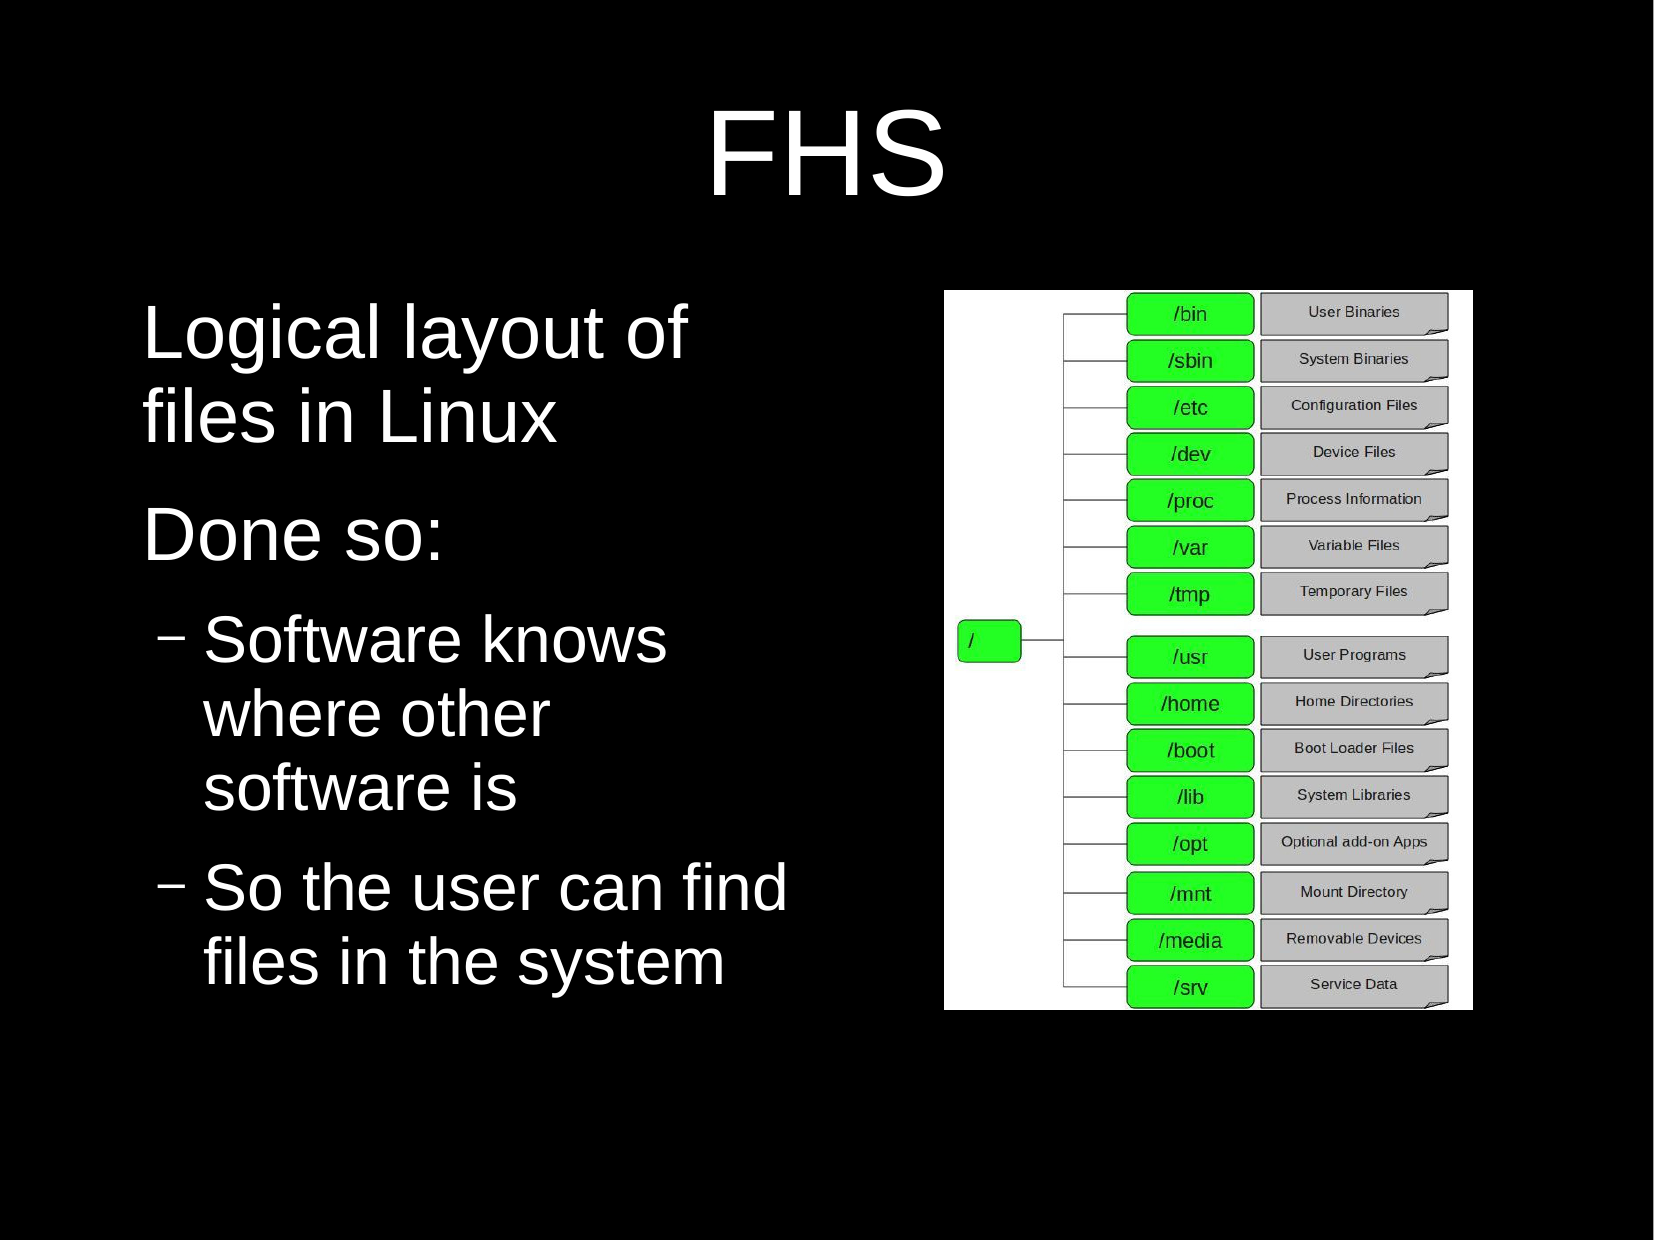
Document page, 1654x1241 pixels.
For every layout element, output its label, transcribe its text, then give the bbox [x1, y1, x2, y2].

list Logical layout of files in Linux Done so: Software knows where other software is So the user can find files in the system [82, 290, 809, 1010]
title FHS [82, 49, 1571, 257]
picture [848, 290, 1568, 1010]
